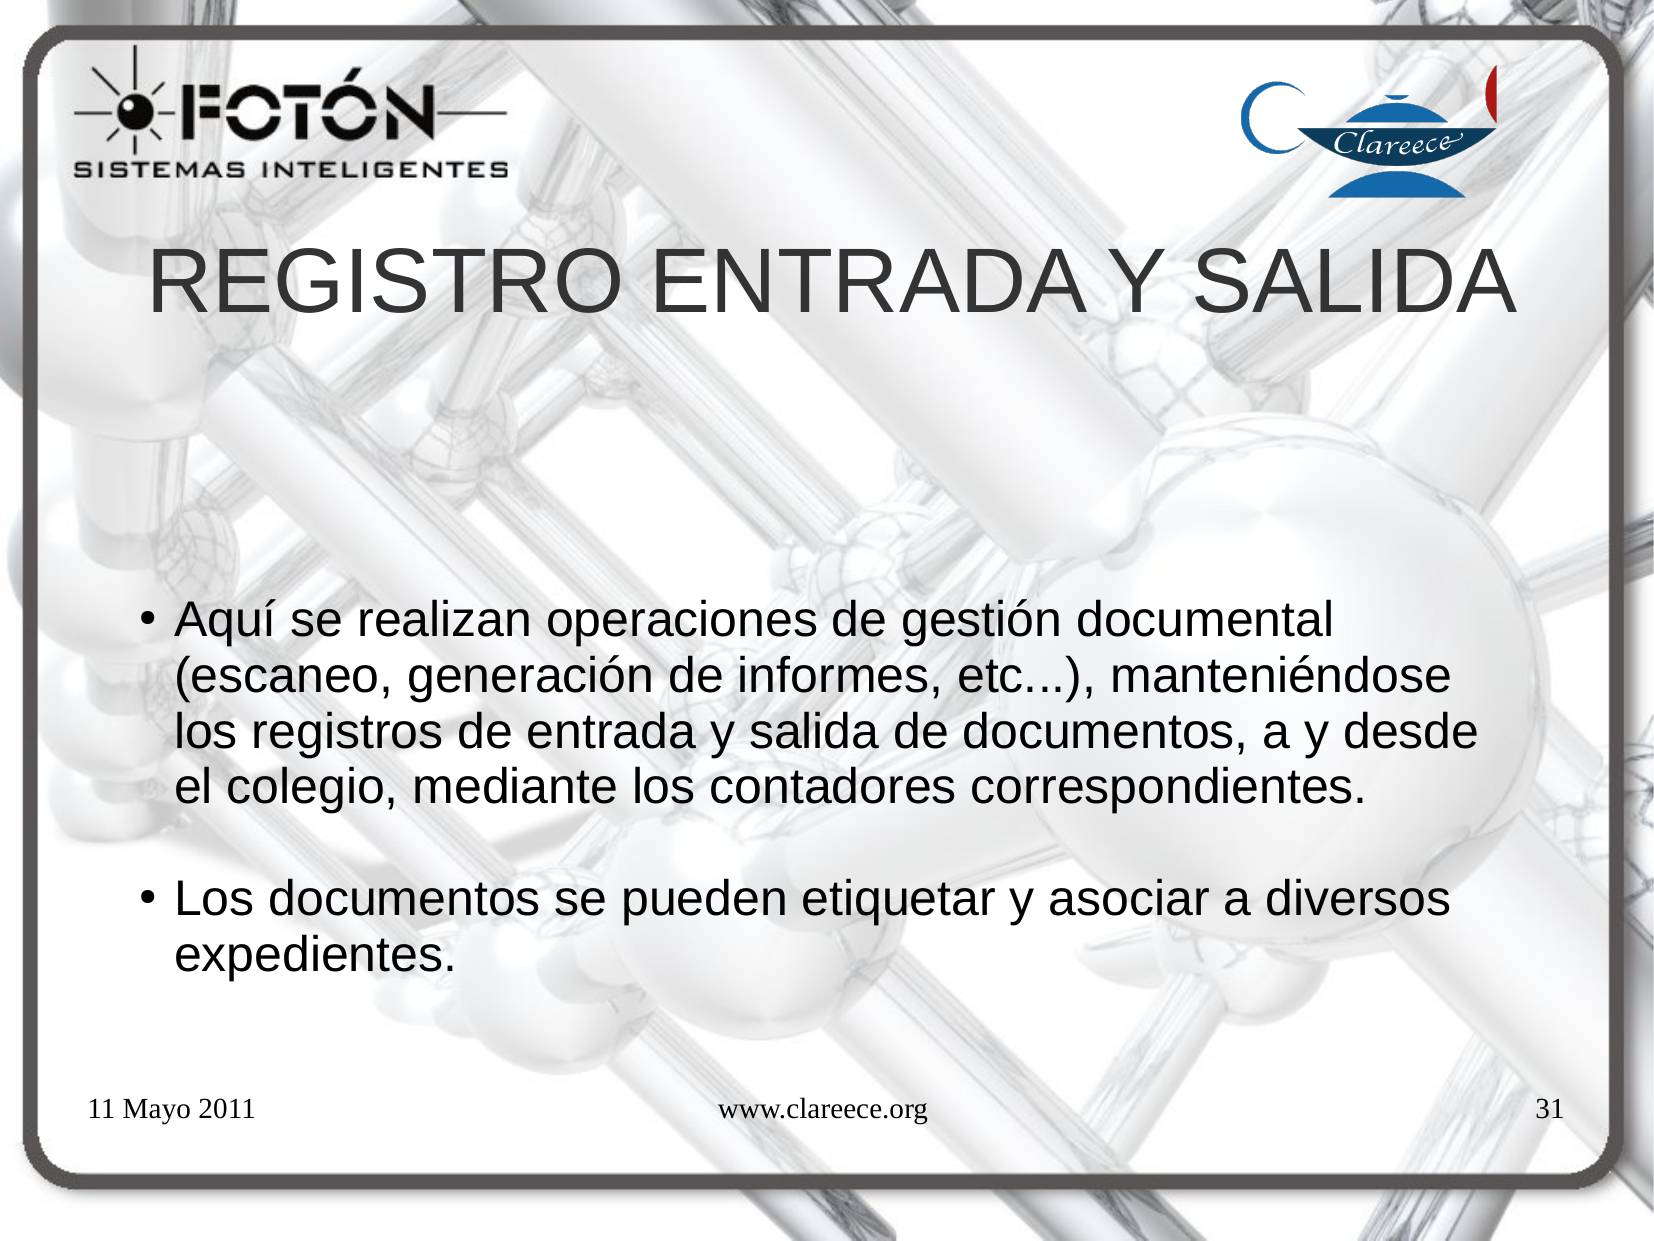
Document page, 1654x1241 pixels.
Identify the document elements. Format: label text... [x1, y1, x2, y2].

text_box Aquí se realizan operaciones de gestión documental (escaneo, generación de informes, etc...), manteniéndose los registros de entrada y salida de documentos, a y desde el colegio, mediante los contadores correspondientes. Los documentos se pueden etiquetar y asociar a diversos expedientes. [88, 472, 1536, 1034]
title REGISTRO ENTRADA Y SALIDA [88, 177, 1577, 385]
picture [0, 0, 1654, 1241]
